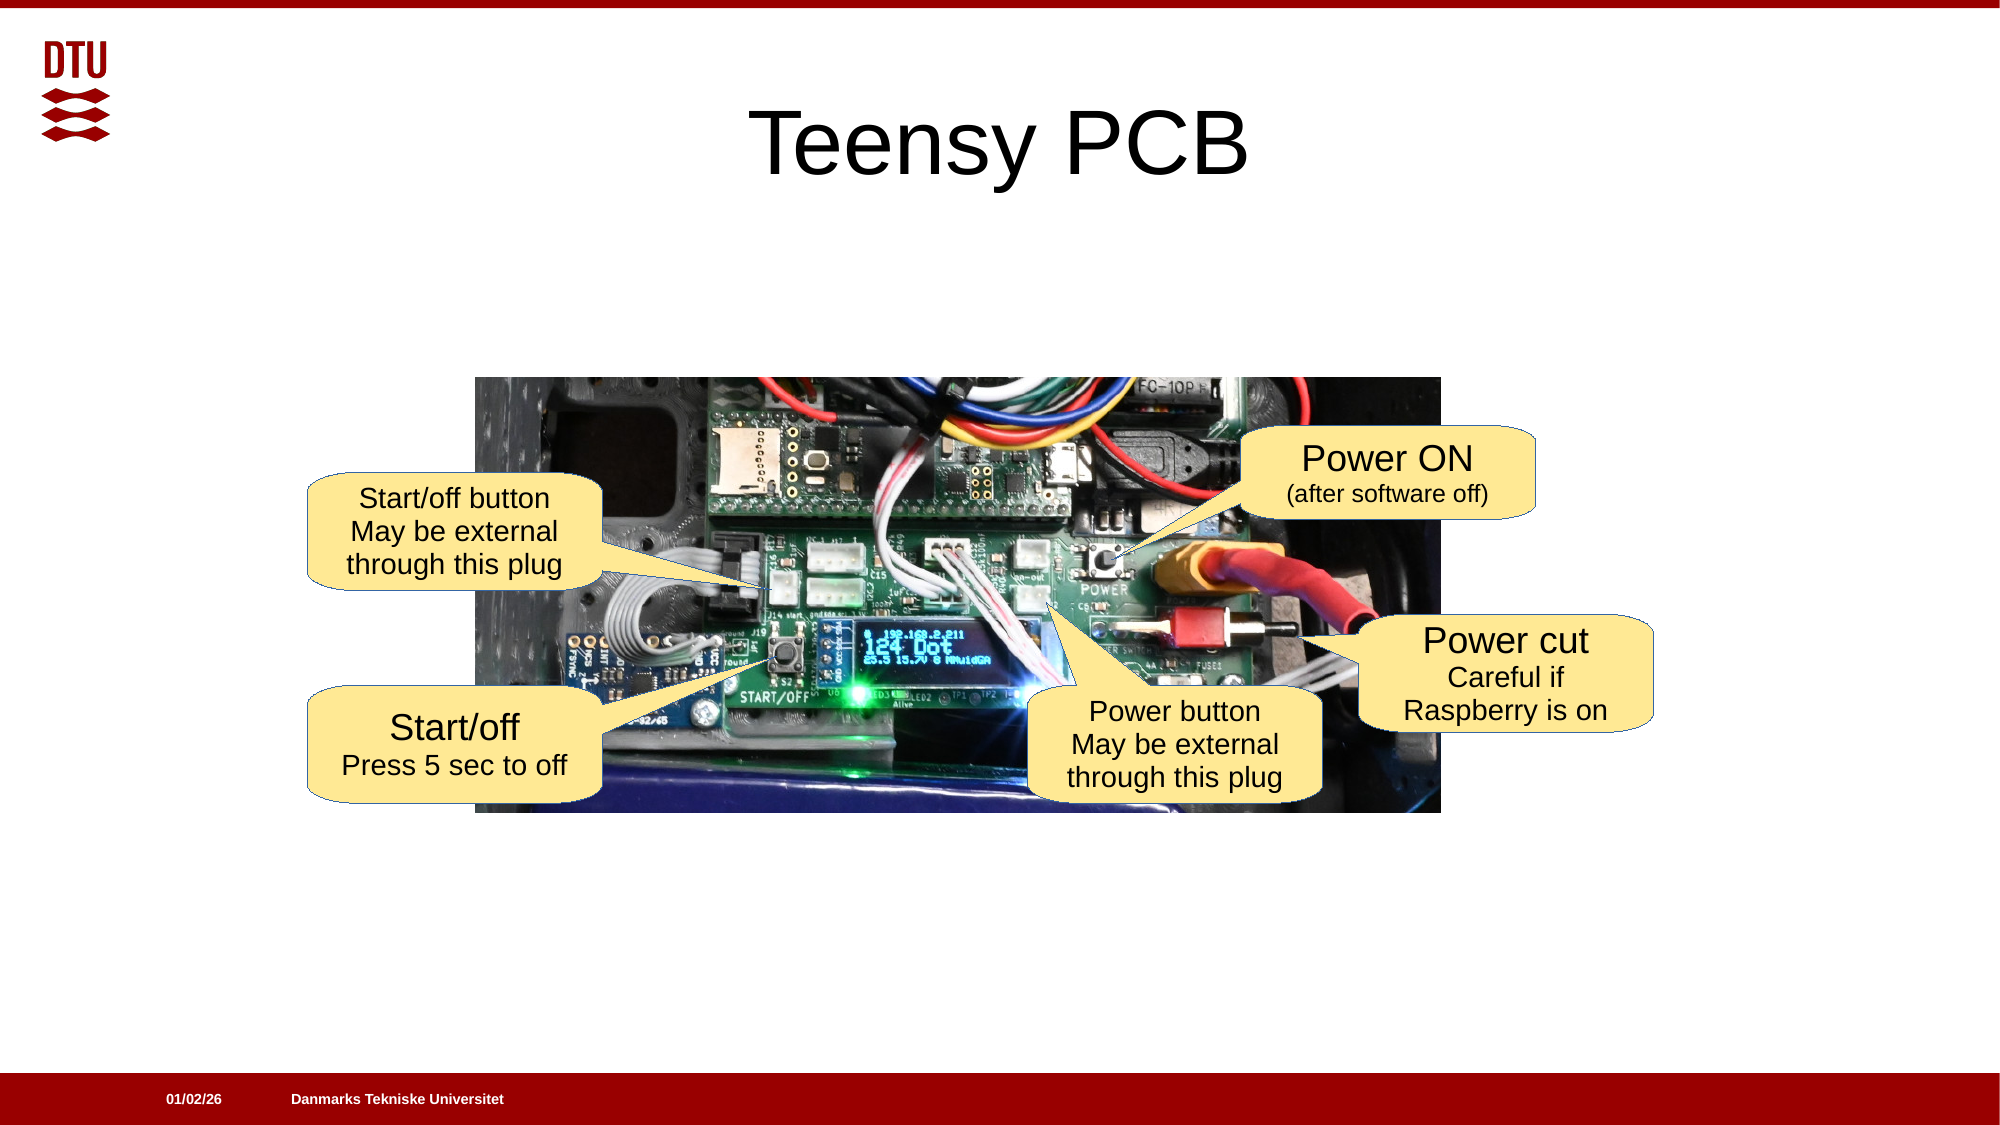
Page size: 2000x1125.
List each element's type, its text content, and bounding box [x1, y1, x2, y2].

title Teensy PCB [99, 48, 1900, 237]
text_box Power button May be external through this plug [1027, 602, 1323, 804]
picture [475, 377, 1441, 813]
text_box Power cut Careful if Raspberry is on [1297, 614, 1654, 733]
text_box Power ON (after software off) [1111, 425, 1536, 560]
text_box Start/off button May be external through this plug [307, 472, 772, 591]
text_box Start/off Press 5 sec to off [307, 656, 777, 804]
